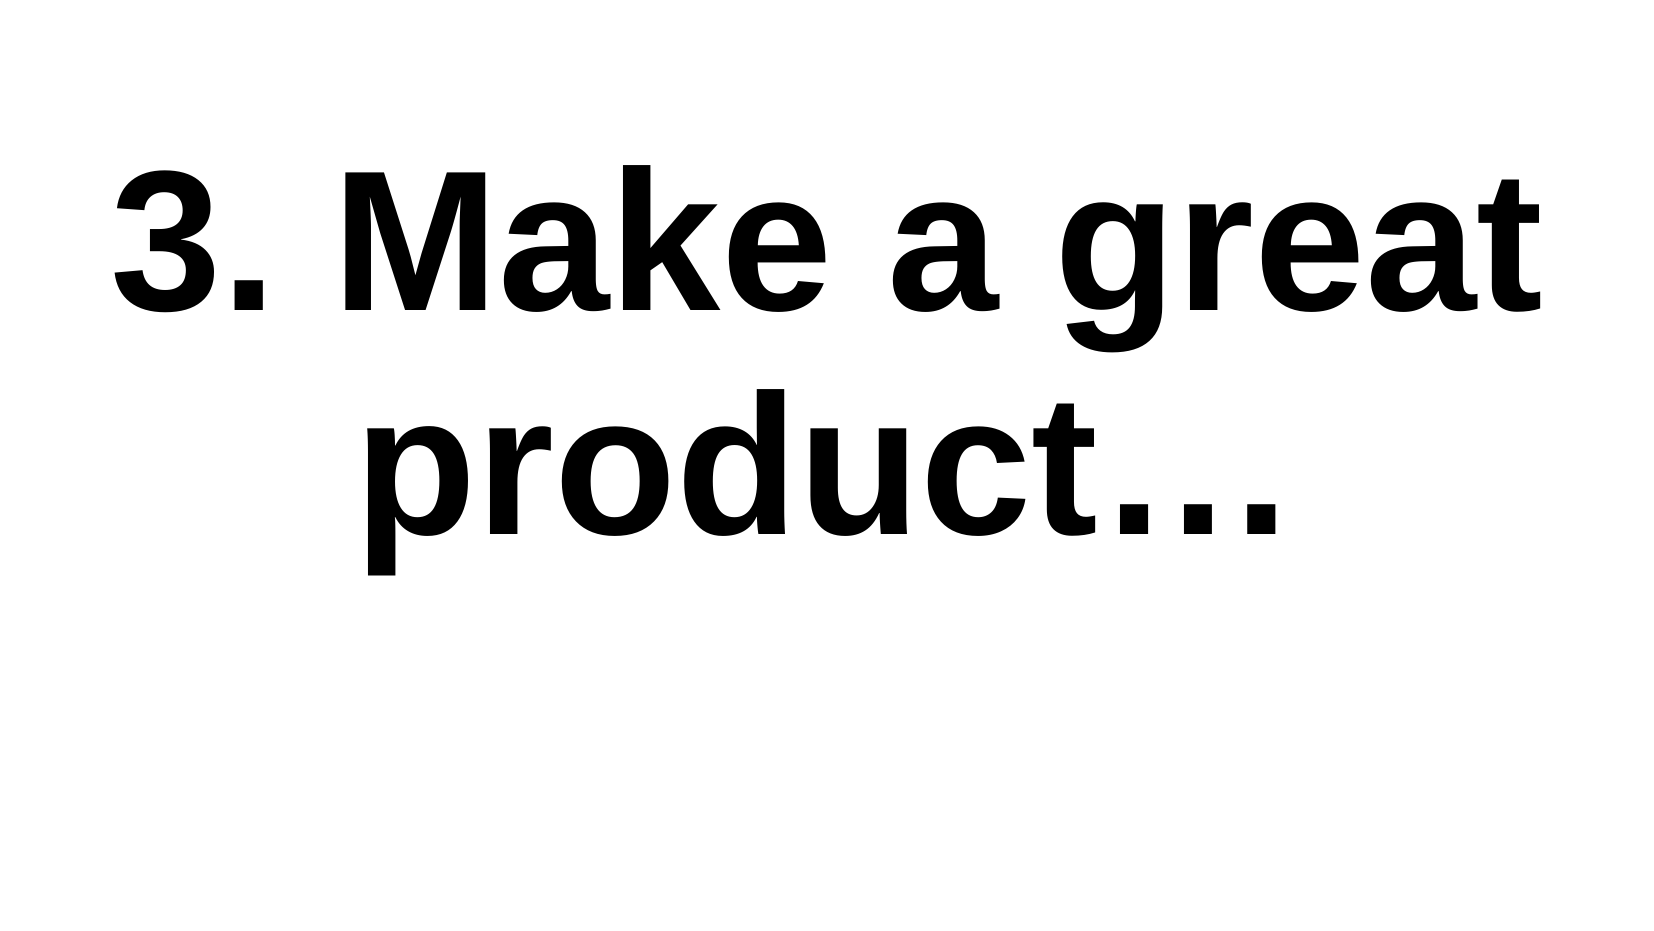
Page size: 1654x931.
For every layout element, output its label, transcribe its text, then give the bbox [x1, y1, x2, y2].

subtitle 3. Make a great product… for shareholders [23, 18, 1630, 913]
